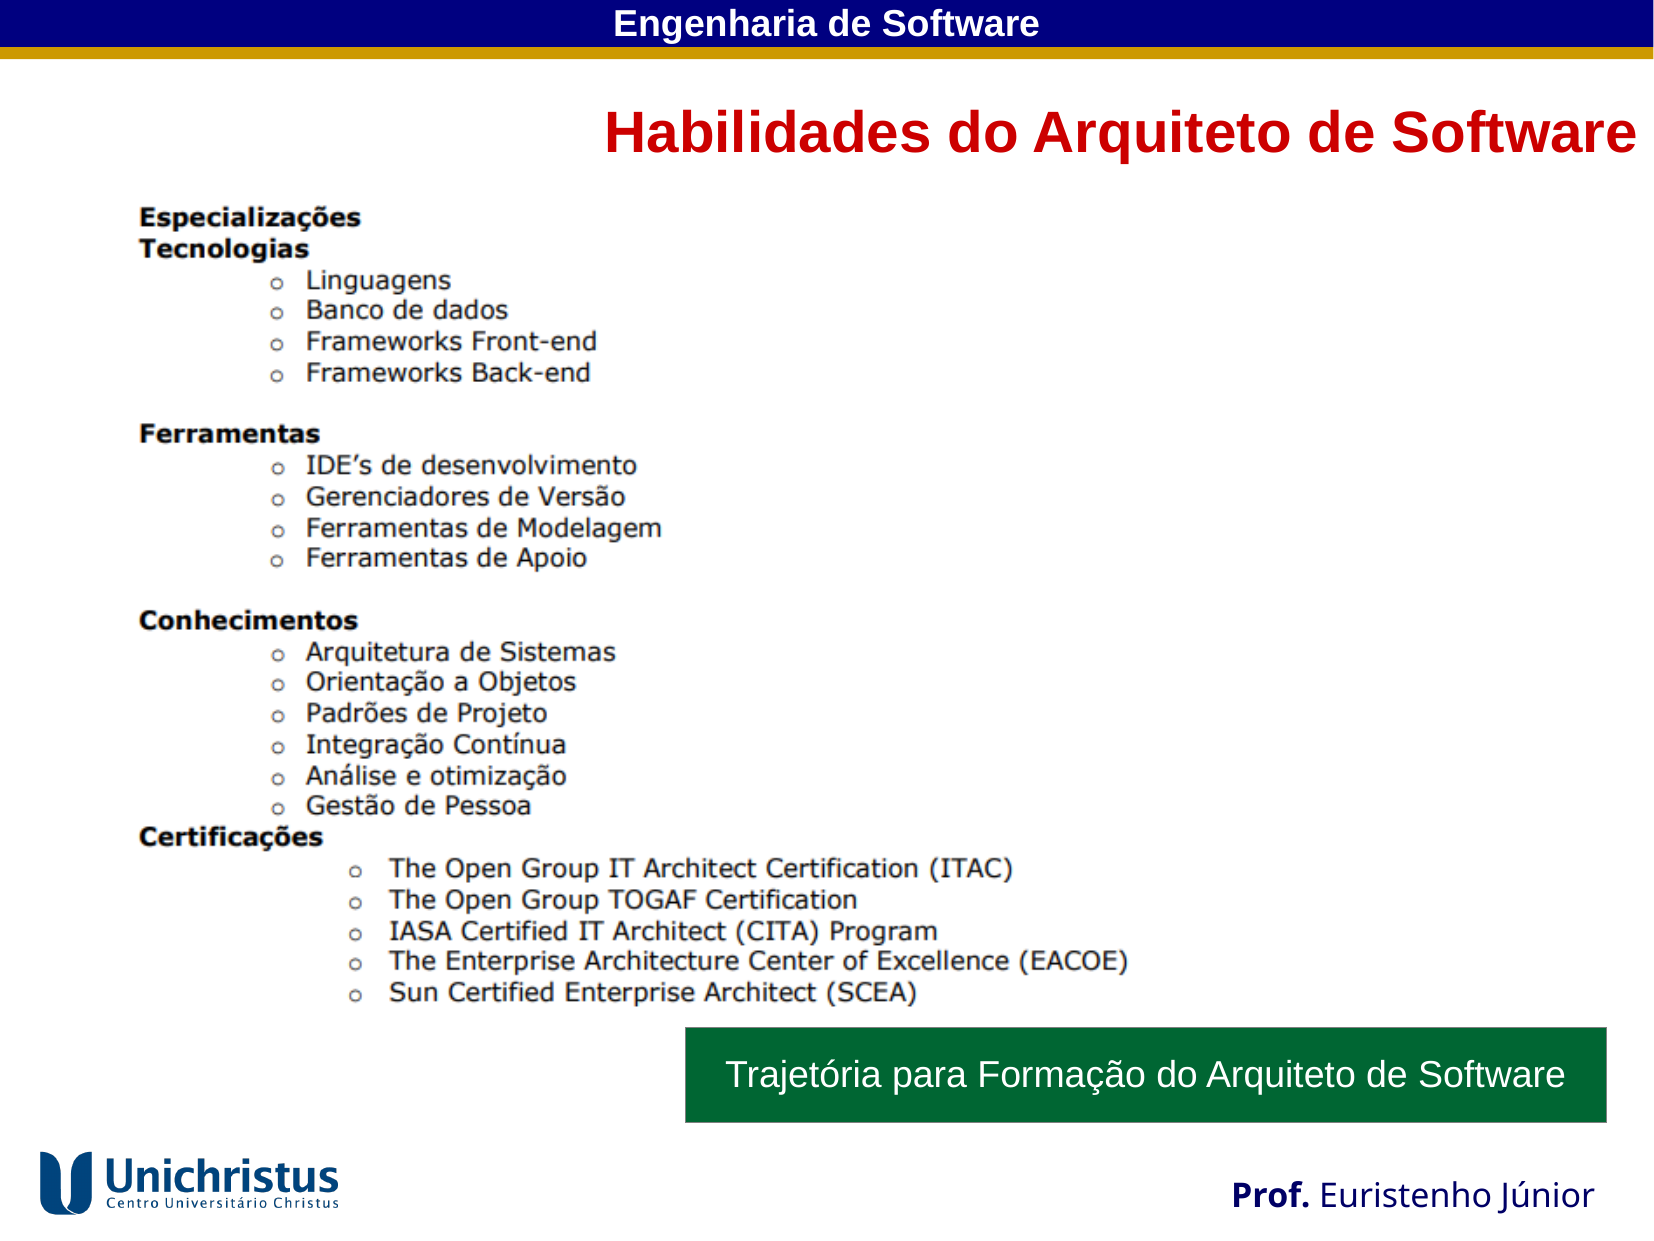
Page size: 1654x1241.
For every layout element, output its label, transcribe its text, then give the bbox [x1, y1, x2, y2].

text_box Trajetória para Formação do Arquiteto de Software [685, 1027, 1607, 1123]
picture [128, 197, 1146, 1019]
text_box [0, 47, 1654, 60]
text_box Engenharia de Software [0, 0, 1654, 47]
text_box Habilidades do Arquiteto de Software [589, 92, 1654, 173]
text_box Prof. Euristenho Júnior [1216, 1163, 1654, 1224]
picture [35, 1148, 343, 1217]
